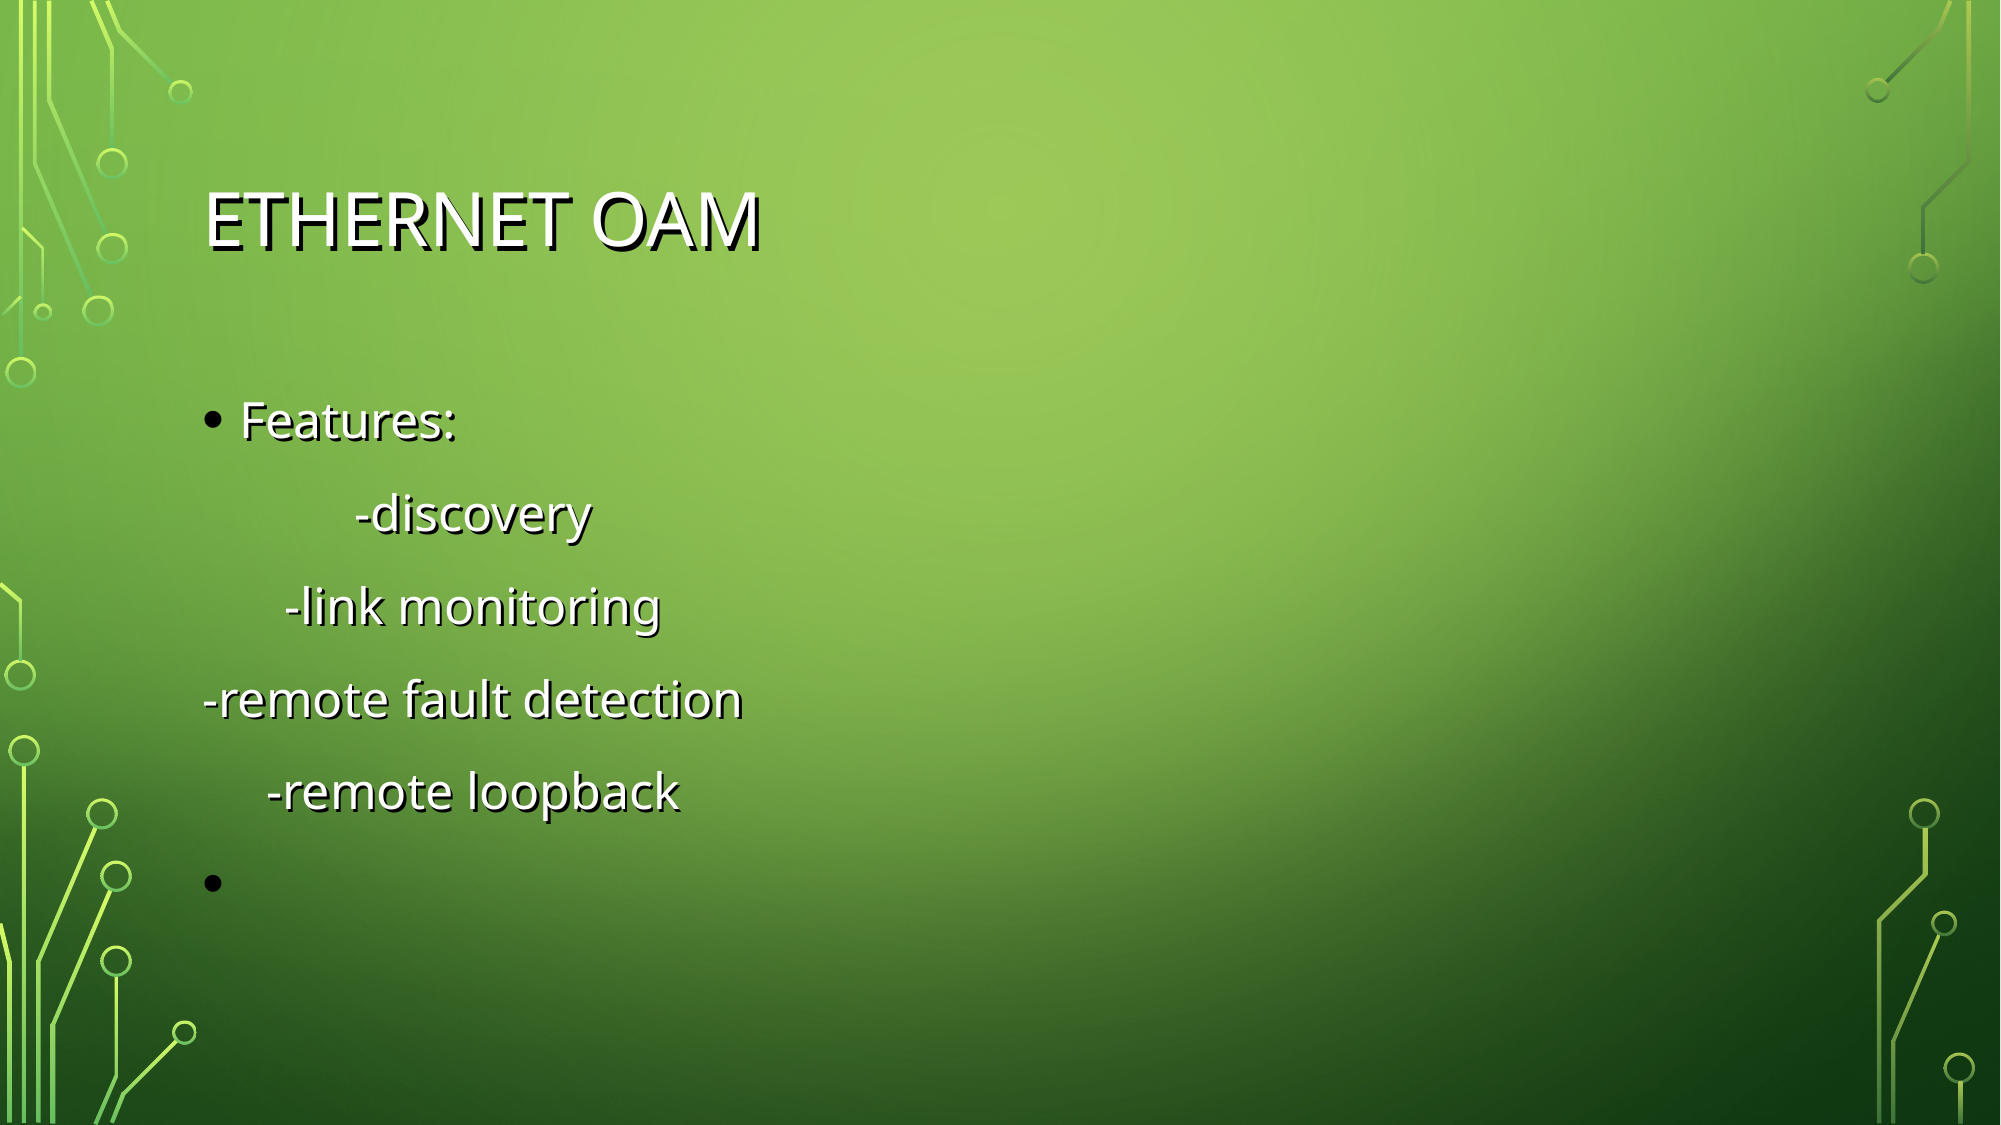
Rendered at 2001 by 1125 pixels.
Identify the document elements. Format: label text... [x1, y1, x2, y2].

title ETHERNET OAM [187, 101, 1813, 344]
list Features: -discovery -link monitoring -remote fault detection -remote loopback [187, 369, 1813, 951]
